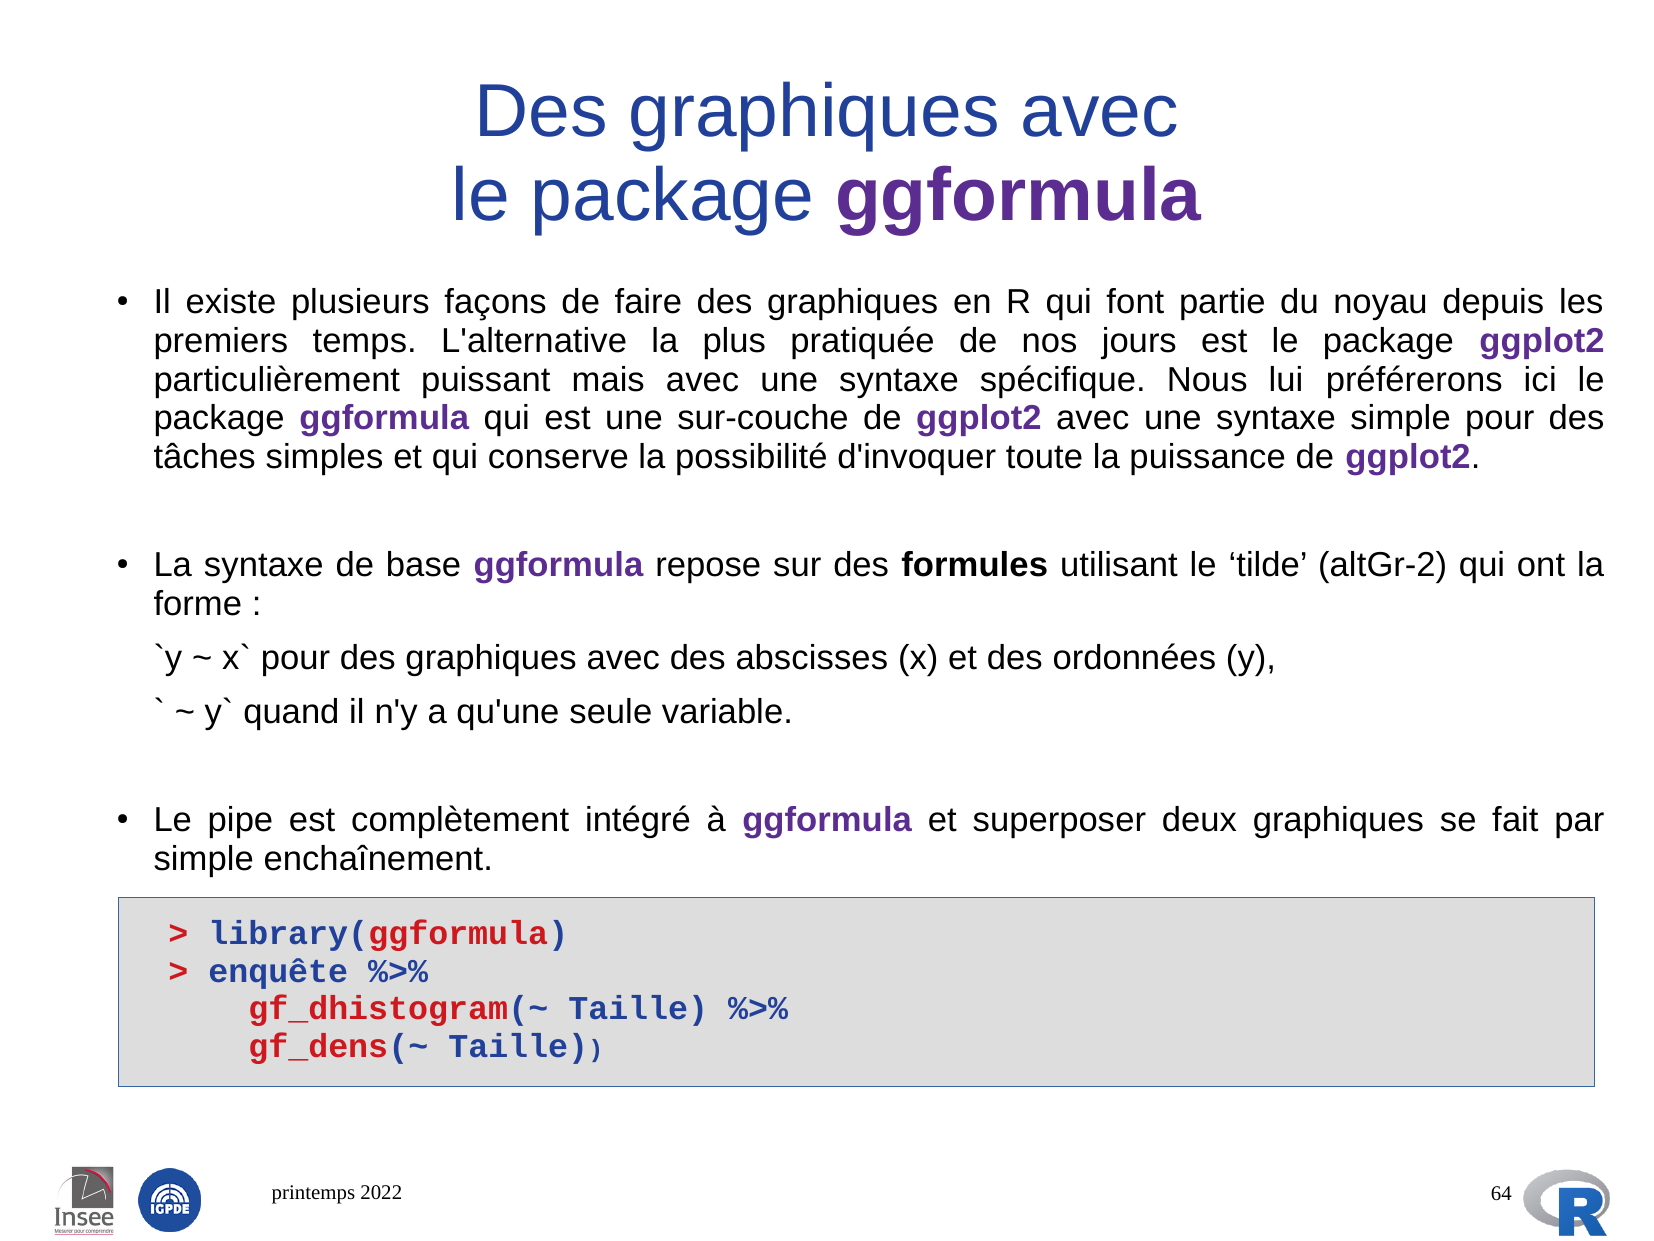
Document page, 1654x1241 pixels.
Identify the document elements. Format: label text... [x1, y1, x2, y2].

picture [47, 1163, 120, 1236]
picture [1523, 1169, 1610, 1236]
list Il existe plusieurs façons de faire des graphiques en R qui font partie du noyau depuis les premiers temps. L'alternative la plus pratiquée de nos jours est le package ggplot2 particulièrement puissant mais avec une syntaxe spécifique. Nous lui préférerons ici le package ggformula qui est une sur-couche de ggplot2 avec une syntaxe simple pour des tâches simples et qui conserve la possibilité d'invoquer toute la puissance de ggplot2. La syntaxe de base ggformula repose sur des formules utilisant le ‘tilde’ (altGr-2) qui ont la forme : `y ~ x` pour des graphiques avec des abscisses (x) et des ordonnées (y), ` ~ y` quand il n'y a qu'une seule variable. Le pipe est complètement intégré à ggformula et superposer deux graphiques se fait par simple enchaînement. [116, 282, 1605, 885]
title Des graphiques avec le package ggformula [82, 49, 1571, 257]
text_box > library(ggformula) > enquête %>% gf_dhistogram(~ Taille) %>% gf_dens(~ Taille)) [118, 897, 1595, 1087]
picture [138, 1168, 201, 1232]
